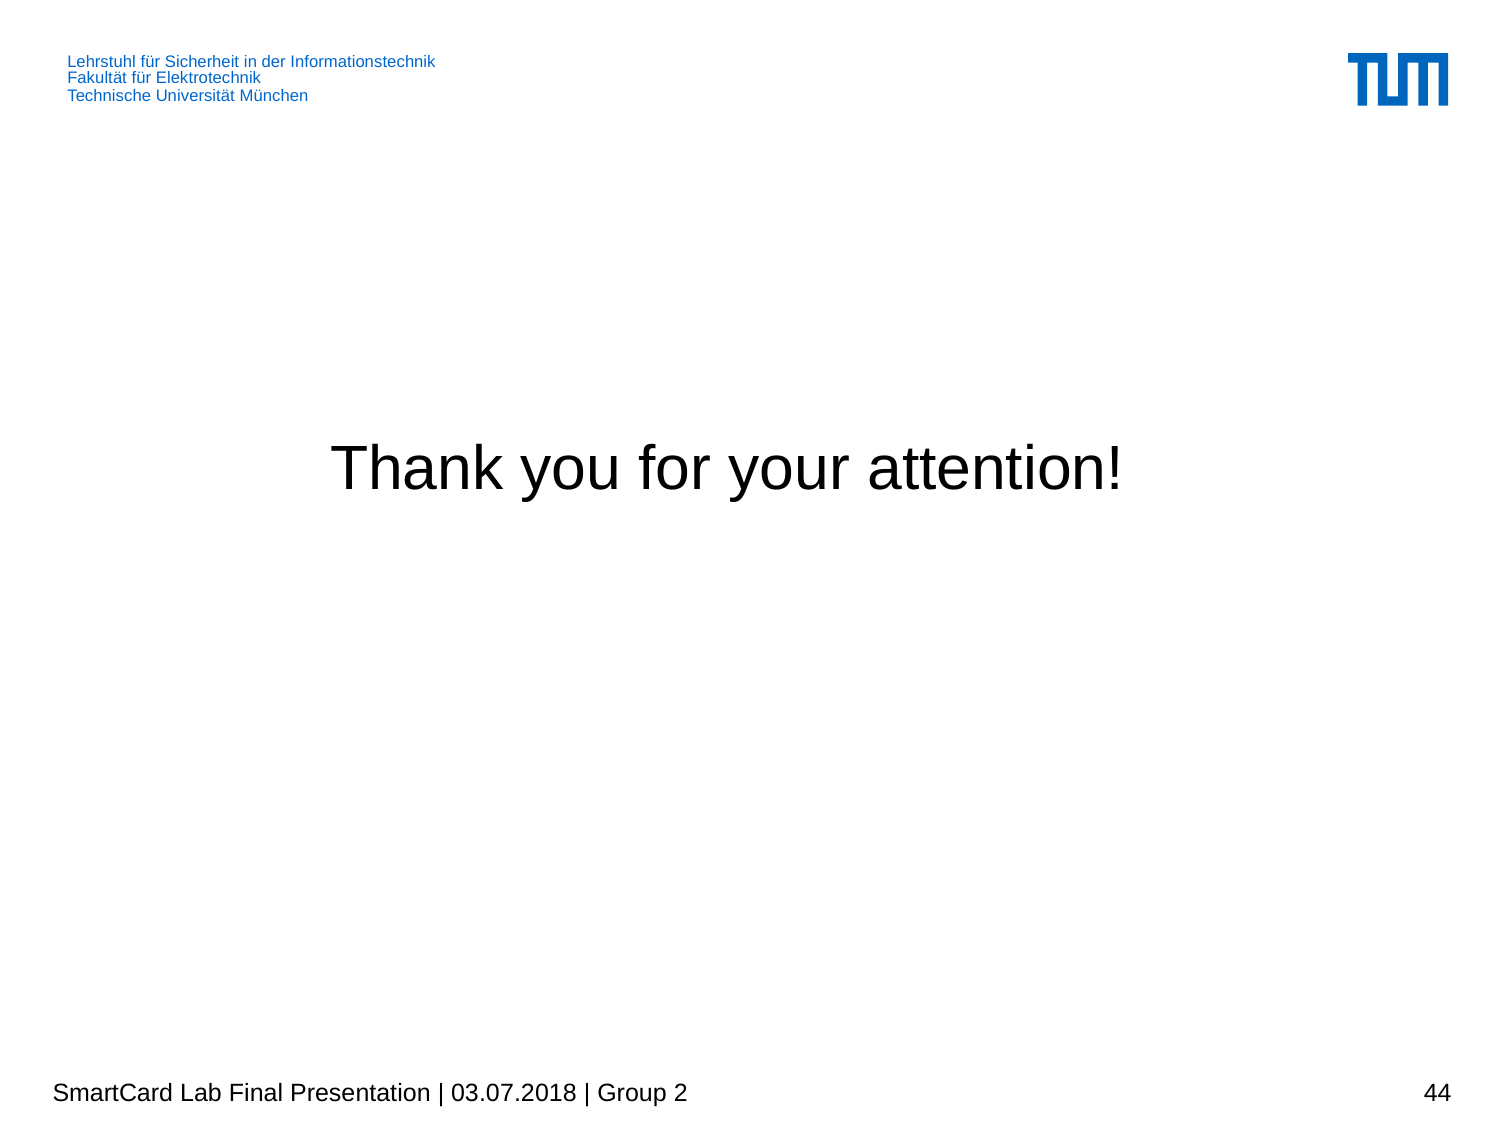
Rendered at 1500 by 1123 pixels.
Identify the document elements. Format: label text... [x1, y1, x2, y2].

title Thank you for your attention! [330, 435, 1500, 494]
